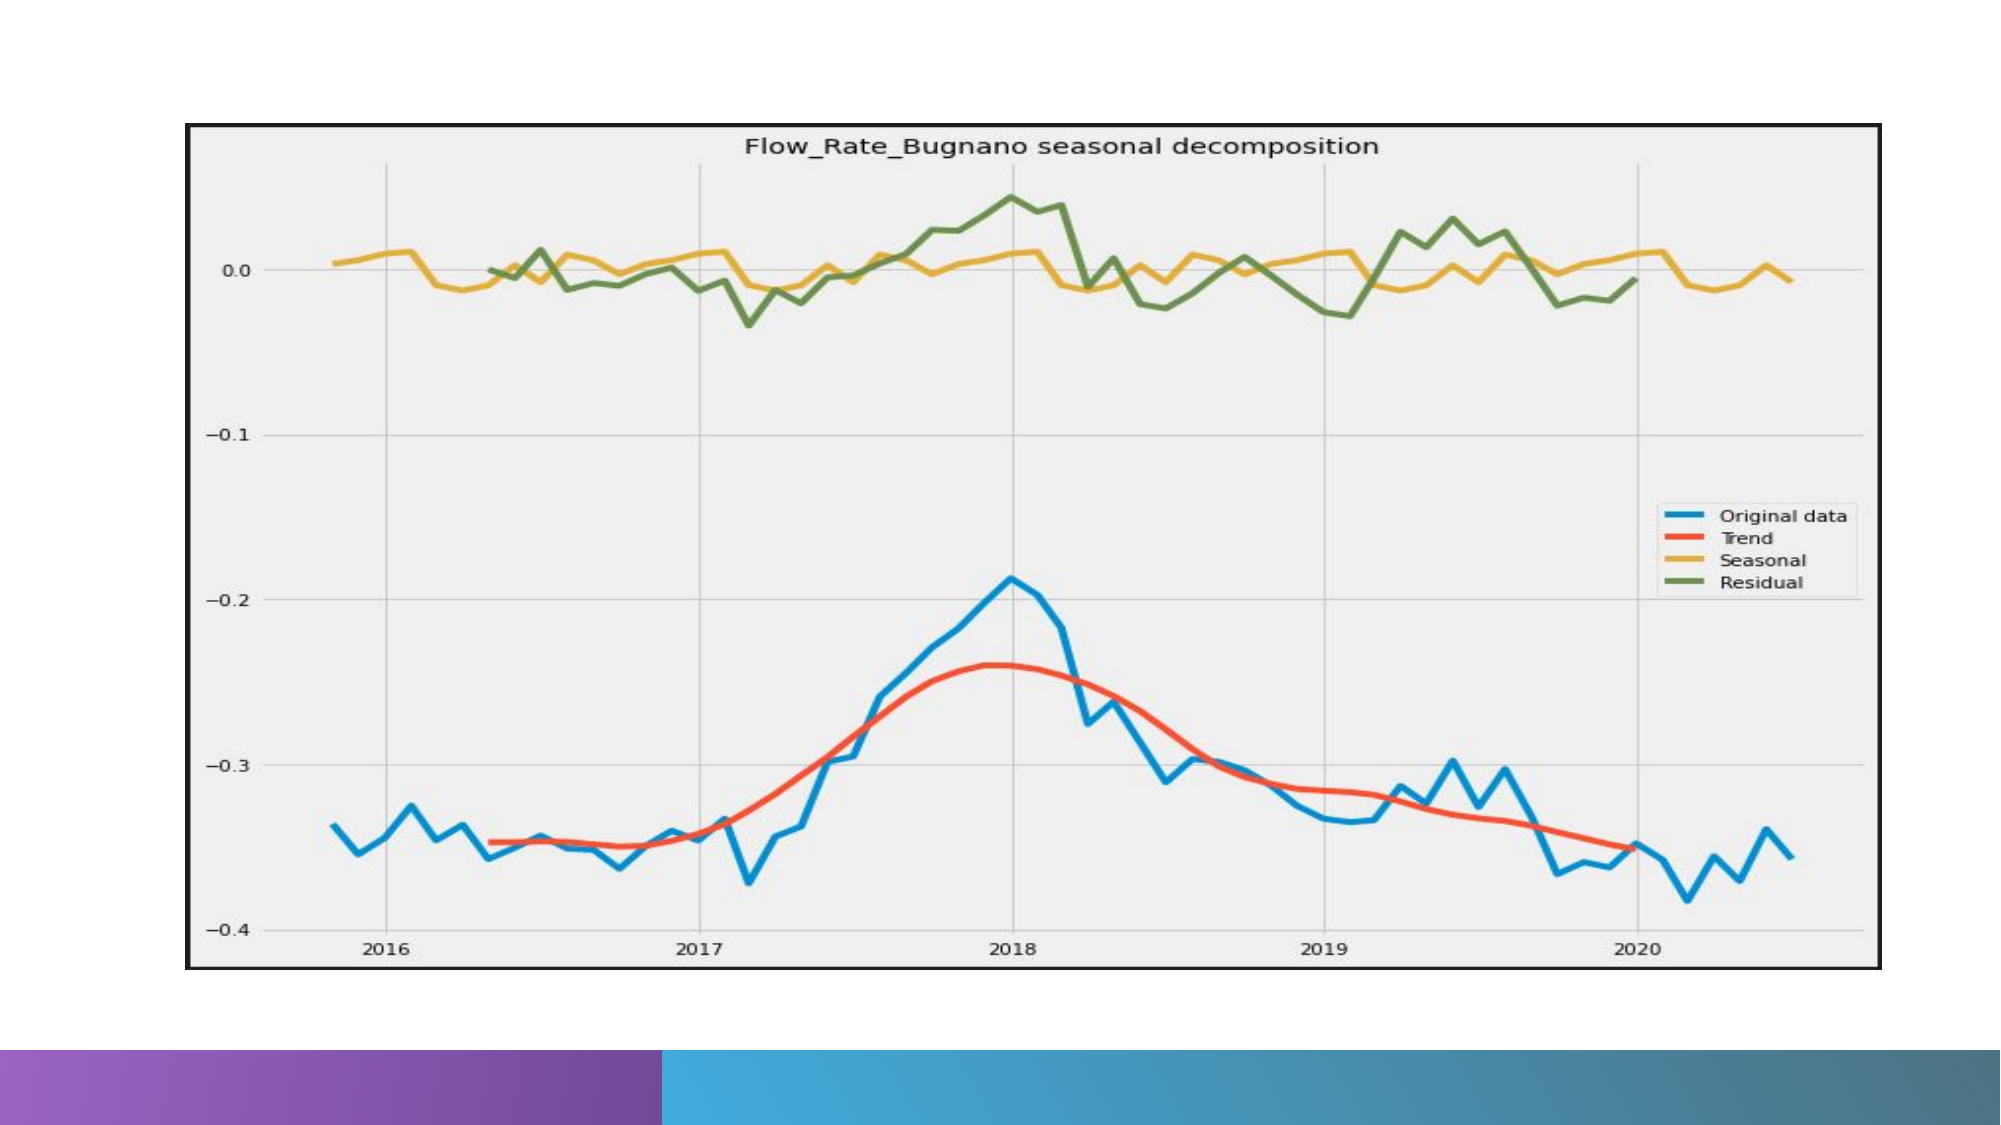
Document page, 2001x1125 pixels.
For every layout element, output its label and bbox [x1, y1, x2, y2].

picture [185, 123, 1882, 970]
